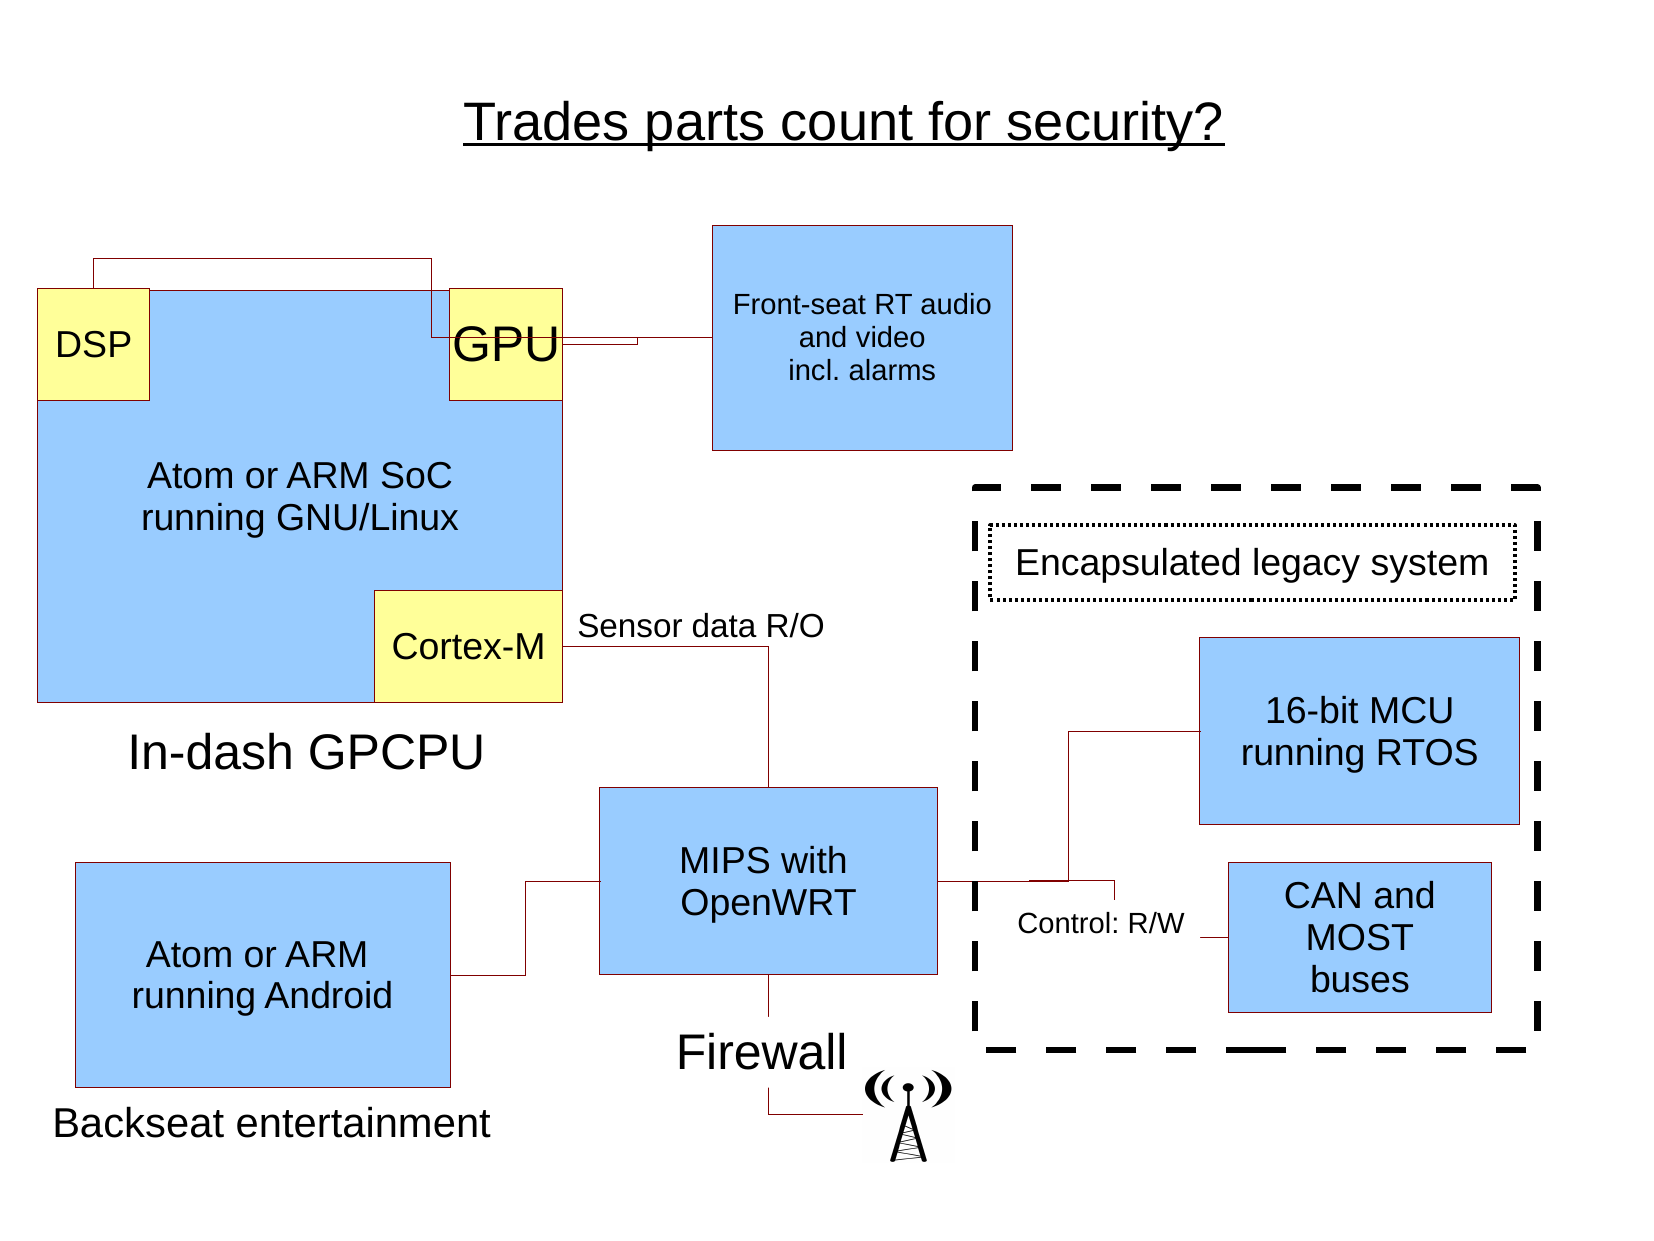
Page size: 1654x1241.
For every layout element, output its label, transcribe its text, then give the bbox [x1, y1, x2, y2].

title Trades parts count for security? [462, 17, 1226, 226]
text_box DSP [37, 288, 150, 401]
text_box Front-seat RT audio and video incl. alarms [712, 225, 1013, 451]
text_box Control: R/W [1002, 900, 1201, 948]
text_box Backseat entertainment [37, 1091, 507, 1154]
text_box Encapsulated legacy system [1000, 534, 1505, 591]
text_box Atom or ARM SoC running GNU/Linux [37, 290, 563, 703]
text_box GPU [449, 288, 563, 337]
text_box CAN and MOST buses [1228, 862, 1492, 1013]
text_box 16-bit MCU running RTOS [1199, 637, 1520, 825]
text_box Atom or ARM running Android [75, 862, 451, 1088]
text_box GPU [449, 338, 563, 401]
text_box Atom or ARM SoC running GNU/Linux [432, 290, 449, 337]
text_box MIPS with OpenWRT [599, 787, 938, 975]
text_box GPU [499, 330, 516, 337]
text_box Sensor data R/O [562, 600, 841, 652]
text_box Cortex-M [374, 590, 563, 703]
text_box Firewall [661, 1016, 863, 1088]
text_box In-dash GPCPU [112, 716, 501, 788]
text_box GPU [533, 338, 552, 358]
picture [862, 1067, 955, 1163]
text_box GPU [499, 338, 516, 344]
